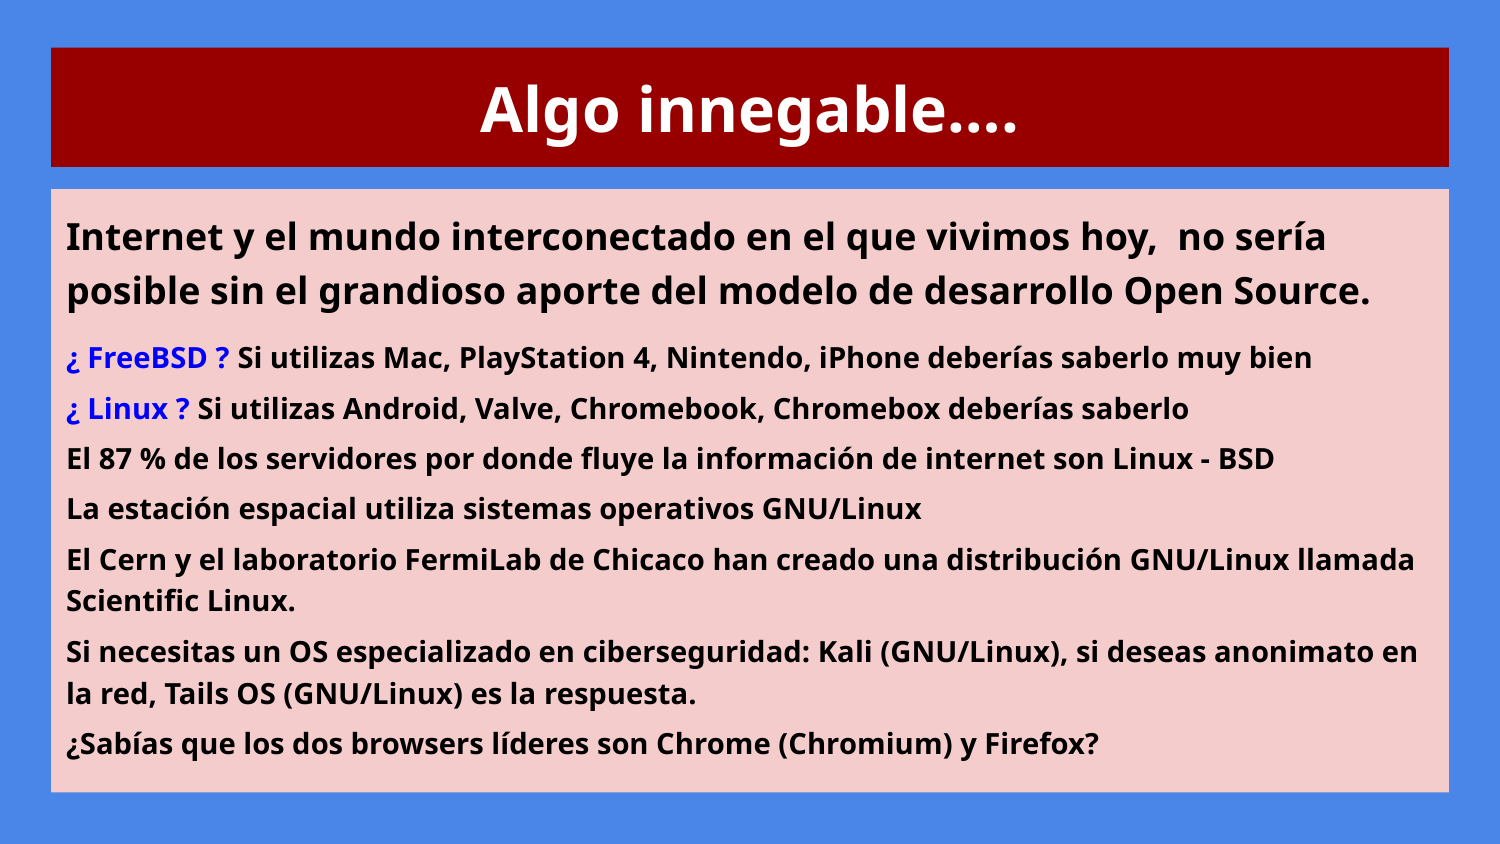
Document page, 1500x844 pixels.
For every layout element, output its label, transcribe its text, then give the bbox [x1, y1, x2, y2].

title Algo innegable…. [51, 47, 1449, 167]
list Internet y el mundo interconectado en el que vivimos hoy, no sería posible sin el grandioso aporte del modelo de desarrollo Open Source. ¿ FreeBSD ? Si utilizas Mac, PlayStation 4, Nintendo, iPhone deberías saberlo muy bien ¿ Linux ? Si utilizas Android, Valve, Chromebook, Chromebox deberías saberlo El 87 % de los servidores por donde fluye la información de internet son Linux - BSD La estación espacial utiliza sistemas operativos GNU/Linux El Cern y el laboratorio FermiLab de Chicaco han creado una distribución GNU/Linux llamada Scientific Linux. Si necesitas un OS especializado en ciberseguridad: Kali (GNU/Linux), si deseas anonimato en la red, Tails OS (GNU/Linux) es la respuesta. ¿Sabías que los dos browsers líderes son Chrome (Chromium) y Firefox? [51, 189, 1449, 793]
